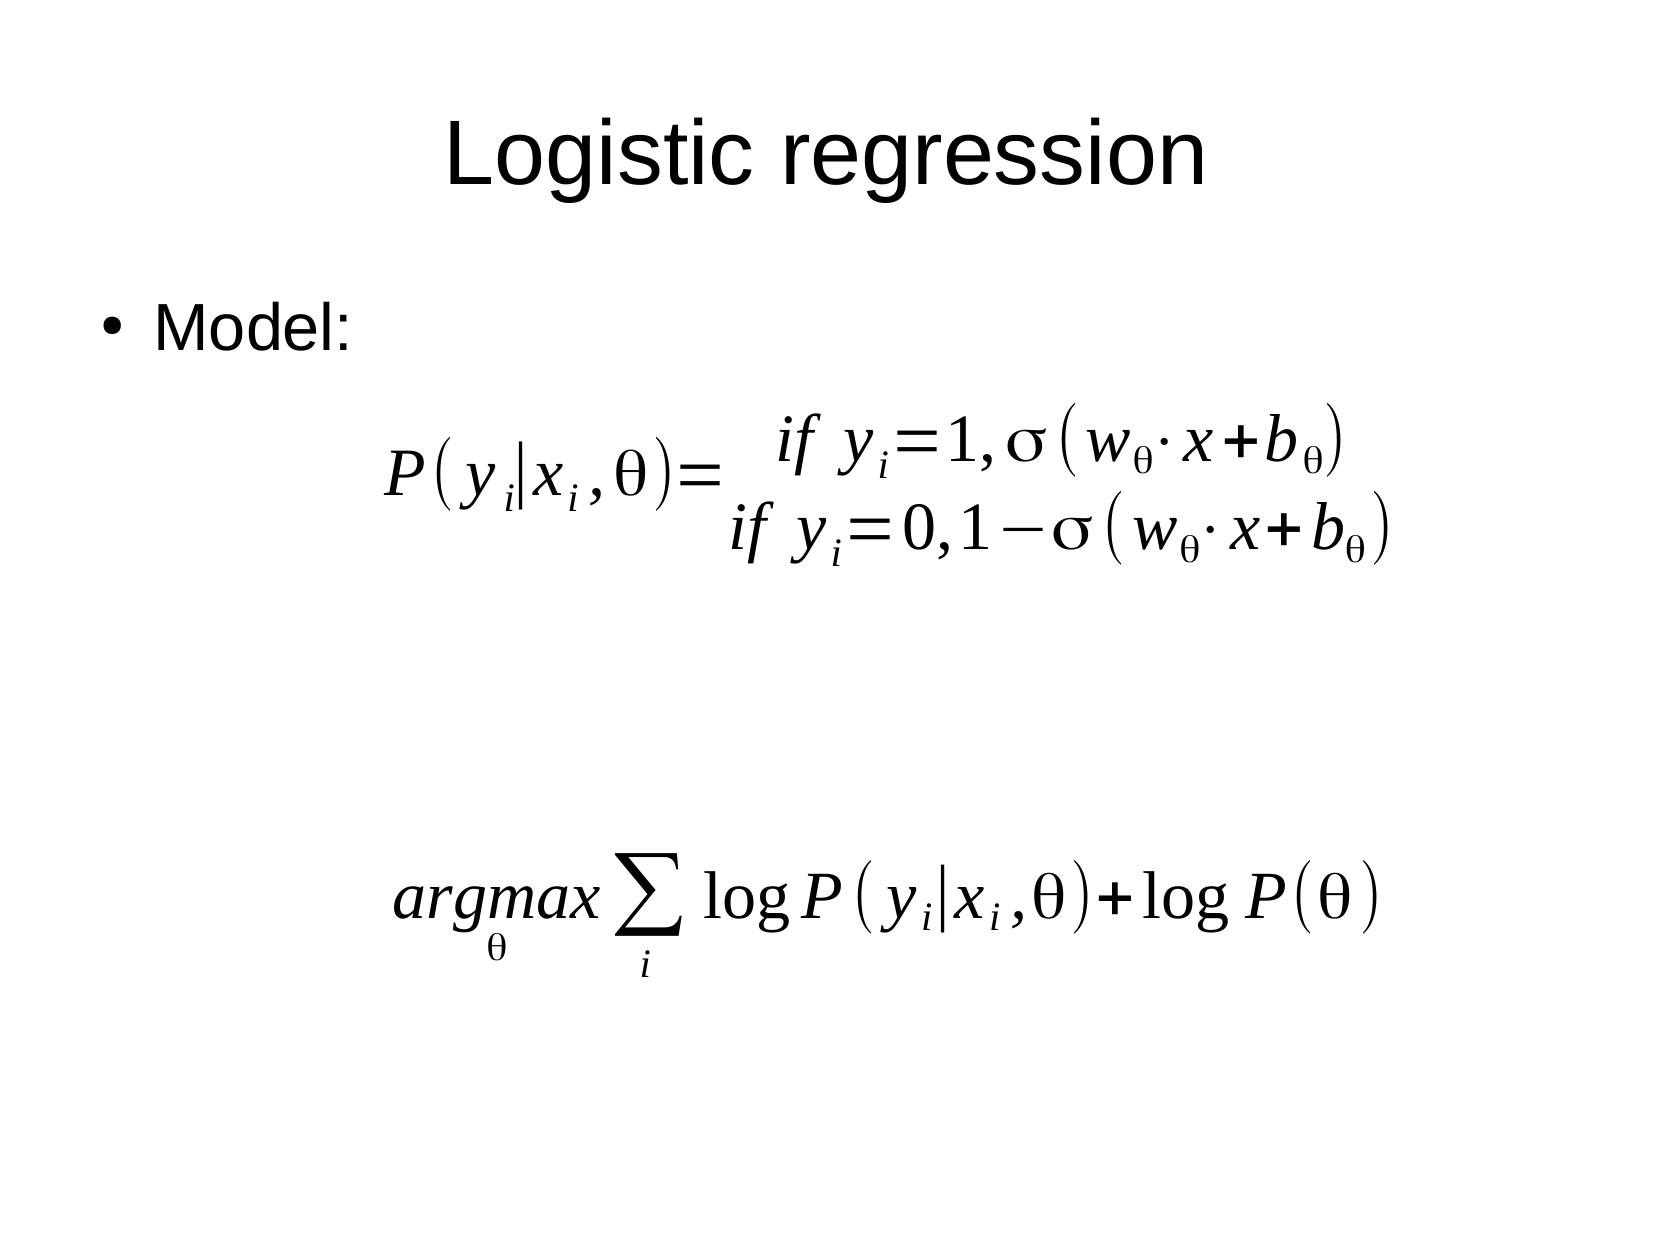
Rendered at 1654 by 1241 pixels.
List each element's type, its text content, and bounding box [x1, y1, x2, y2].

chart [363, 397, 1411, 577]
chart [375, 846, 1398, 985]
title Logistic regression [82, 49, 1571, 257]
list Model: [82, 290, 1571, 1010]
